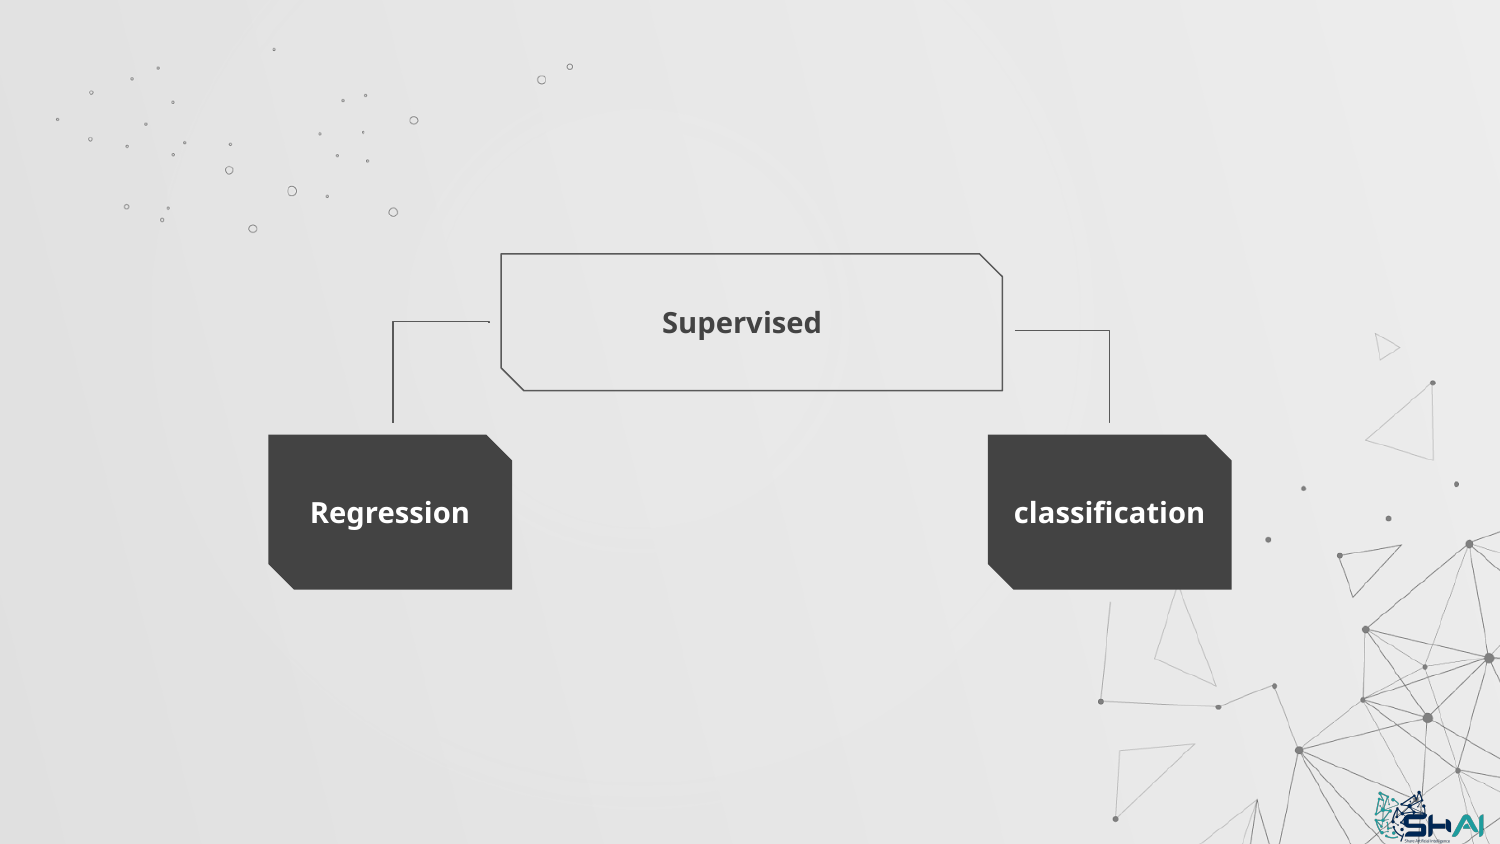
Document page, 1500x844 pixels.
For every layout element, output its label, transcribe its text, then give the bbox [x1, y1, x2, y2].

text_box Supervised [624, 290, 860, 355]
text_box [268, 434, 513, 590]
picture [0, 0, 1500, 844]
text_box [987, 434, 1232, 590]
text_box Regression [272, 480, 508, 545]
text_box classification [992, 480, 1227, 545]
